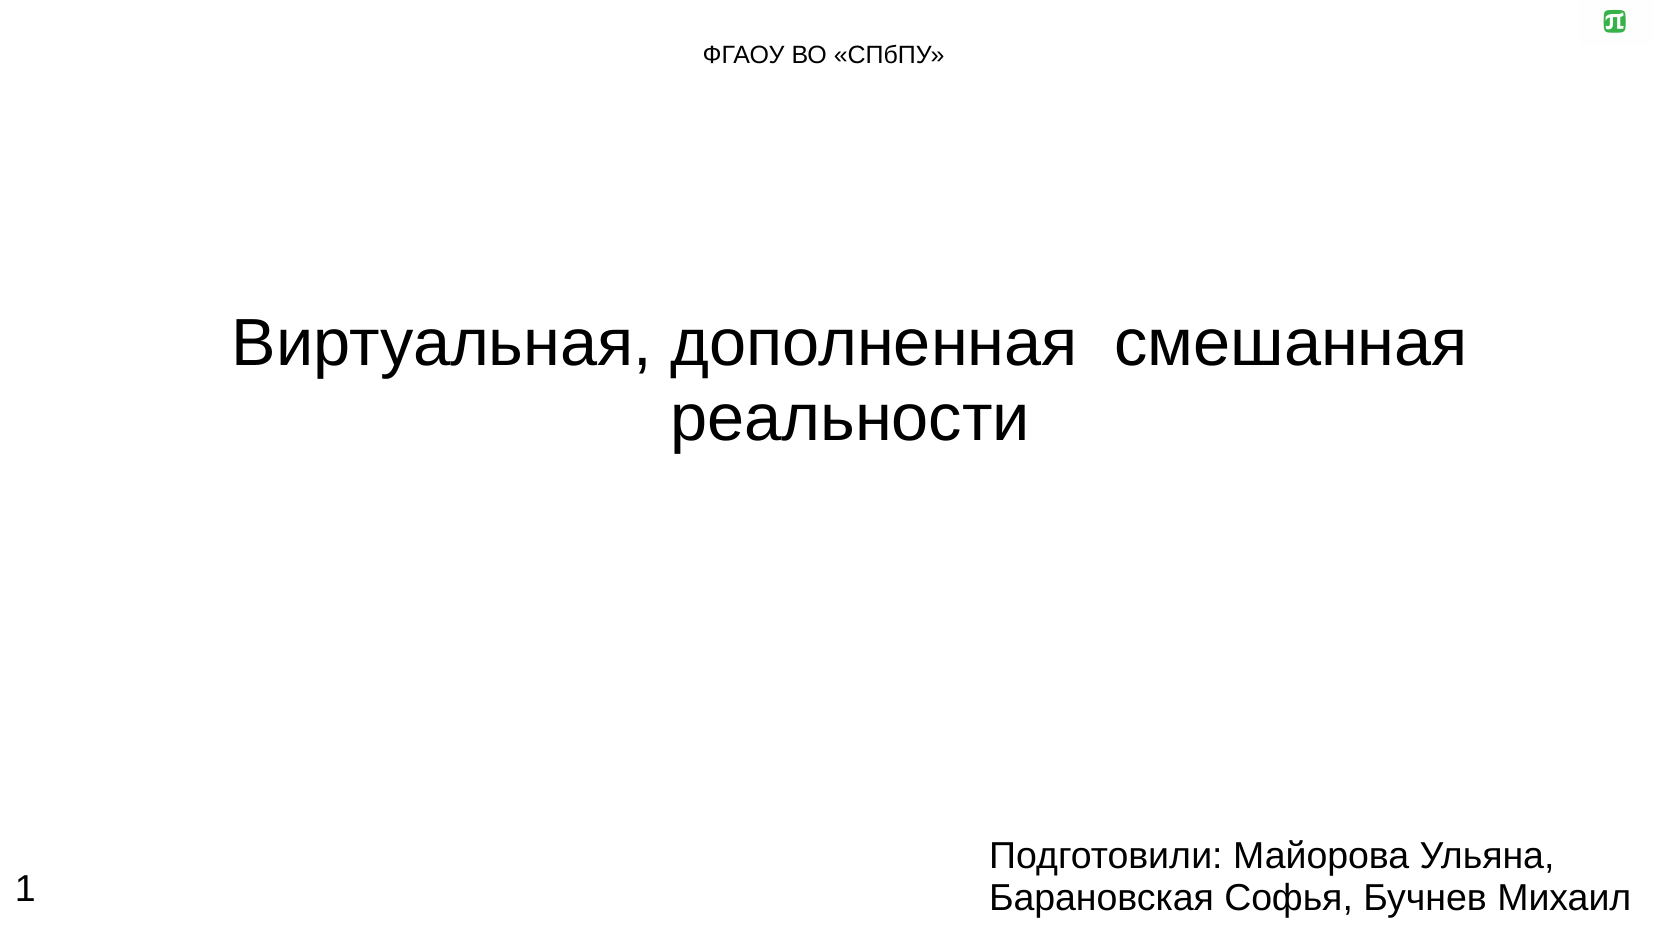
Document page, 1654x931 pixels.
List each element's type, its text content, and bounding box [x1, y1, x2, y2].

text_box <номер> [0, 860, 237, 931]
title ФГАОУ ВО «СПбПУ» [466, 0, 1182, 110]
picture [1579, 0, 1654, 46]
text_box Подготовили: Майорова Ульяна, Барановская Софья, Бучнев Михаил [974, 826, 1654, 931]
subtitle Виртуальная, дополненная смешанная реальности [106, 110, 1595, 650]
